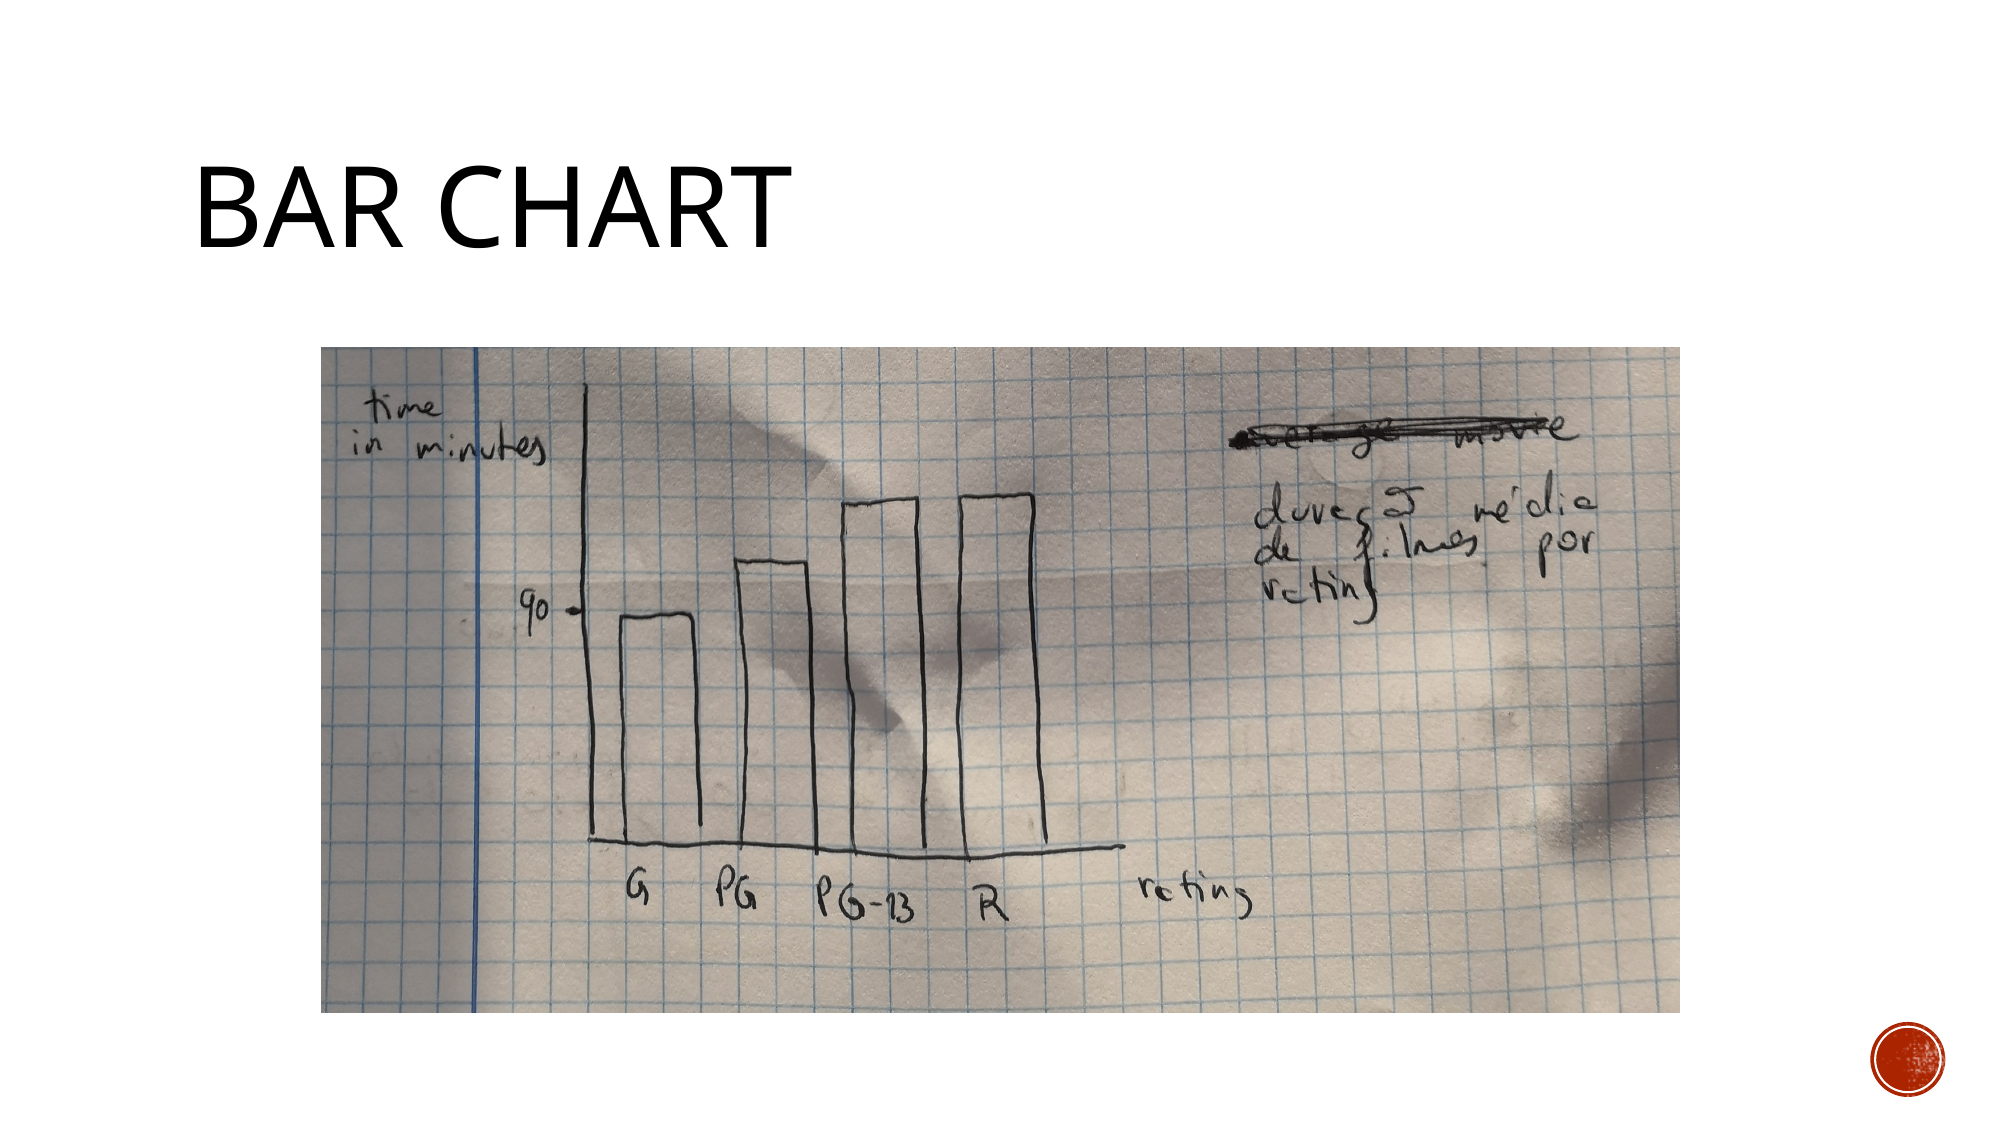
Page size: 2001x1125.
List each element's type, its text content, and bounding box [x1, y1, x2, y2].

picture [321, 347, 1680, 1013]
title Bar chart [175, 79, 1826, 344]
